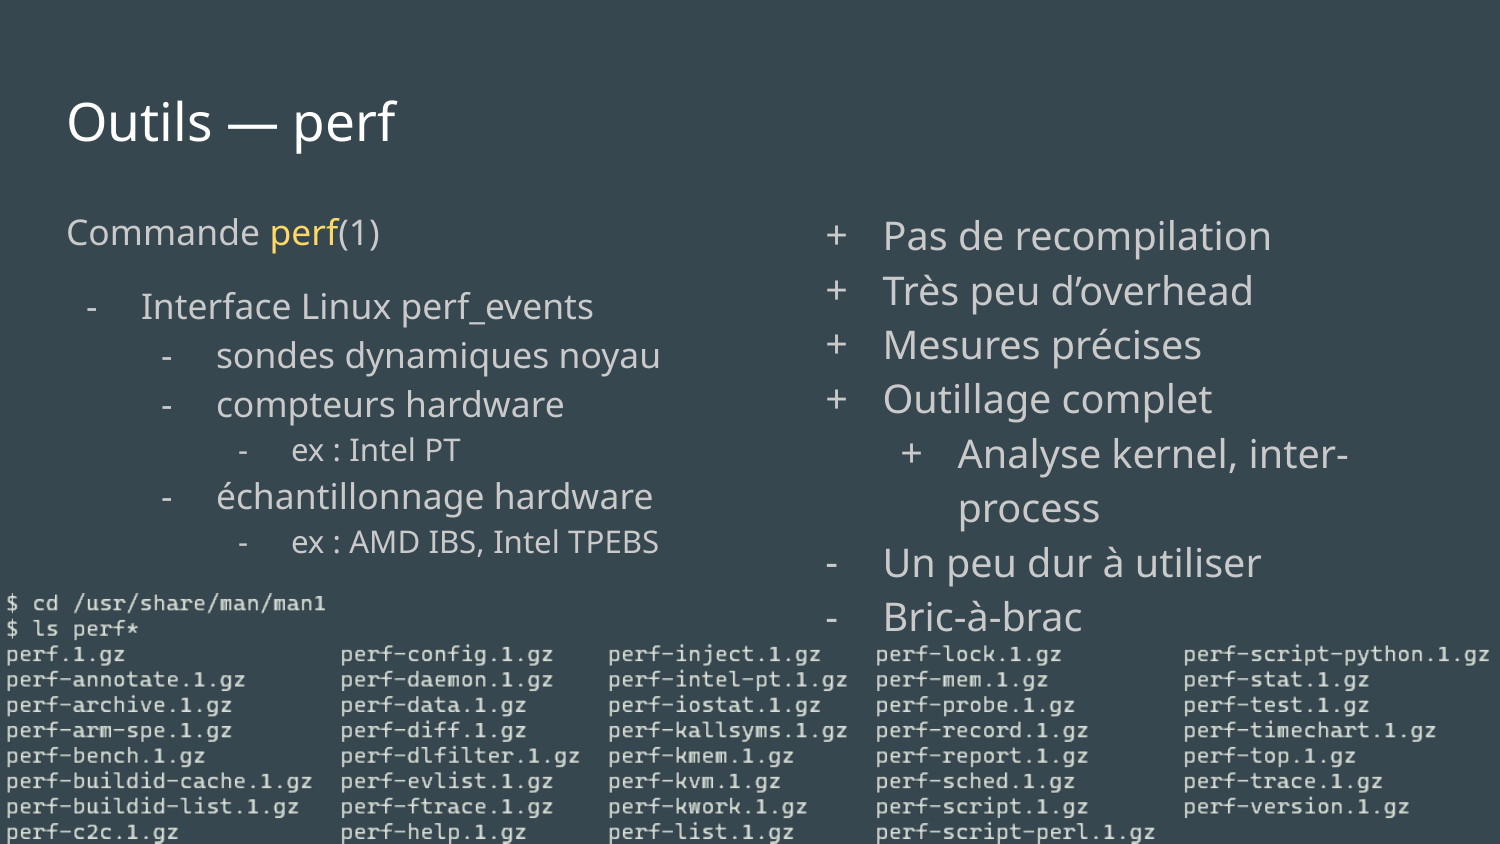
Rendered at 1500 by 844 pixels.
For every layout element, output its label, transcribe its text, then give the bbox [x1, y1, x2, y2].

title Outils — perf [51, 72, 1449, 167]
list Pas de recompilation Très peu d’overhead Mesures précises Outillage complet Analyse kernel, inter-process Un peu dur à utiliser Bric-à-brac [792, 189, 1481, 590]
picture [0, 590, 1500, 844]
list Commande perf(1) Interface Linux perf_events sondes dynamiques noyau compteurs hardware ex : Intel PT échantillonnage hardware ex : AMD IBS, Intel TPEBS [51, 189, 708, 590]
